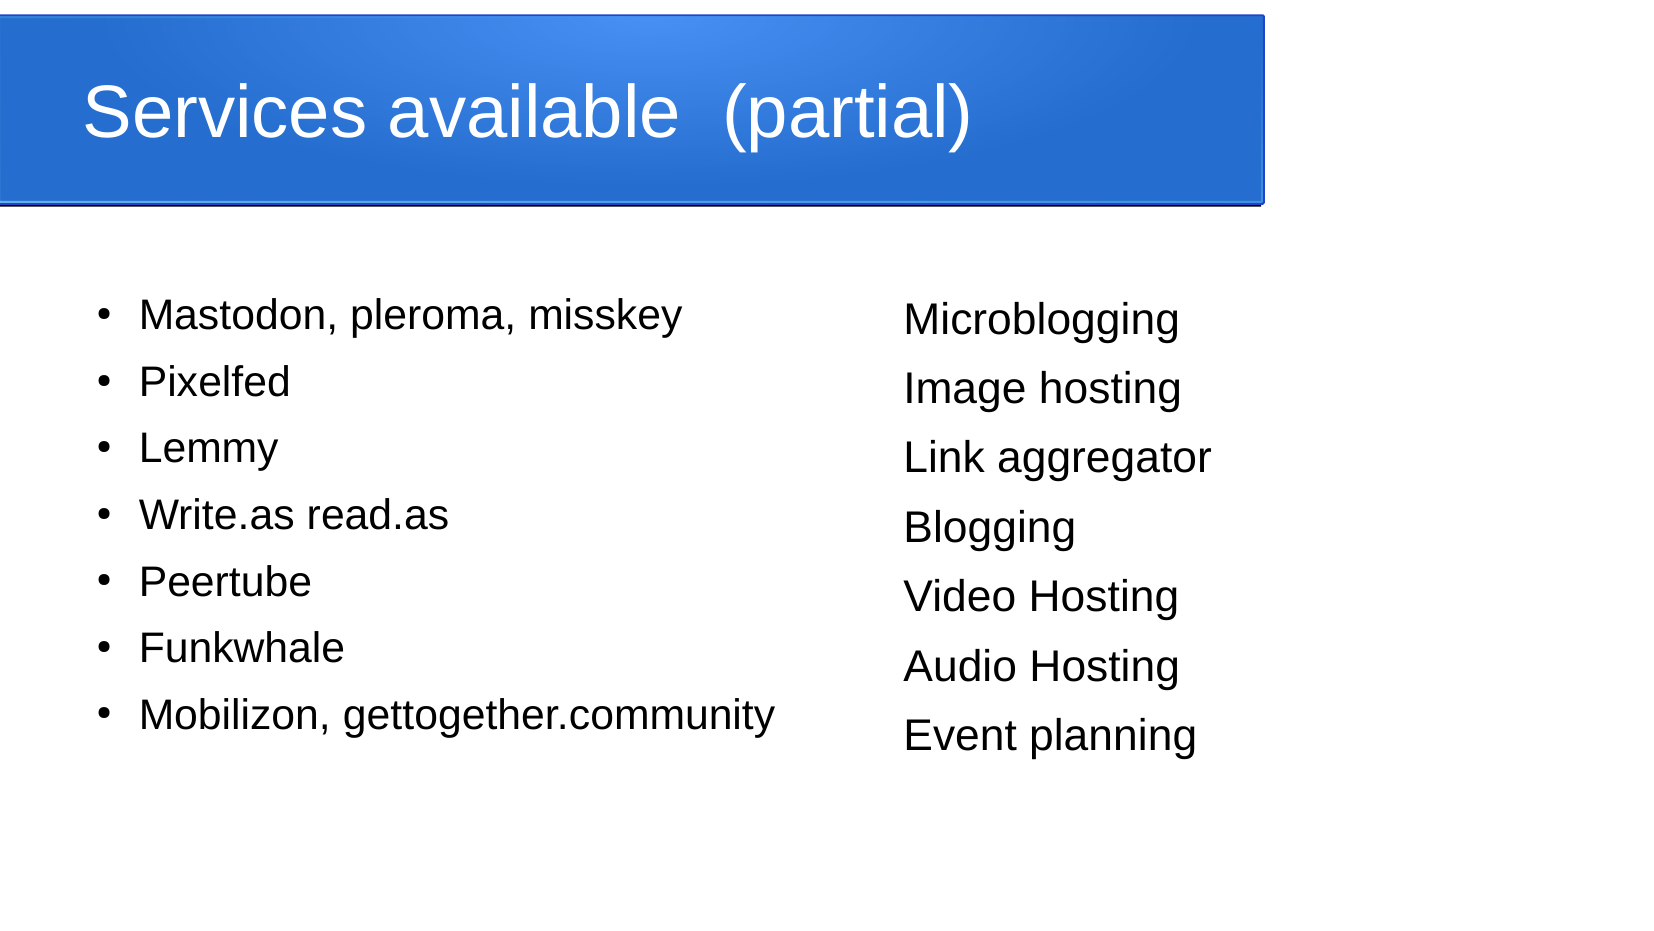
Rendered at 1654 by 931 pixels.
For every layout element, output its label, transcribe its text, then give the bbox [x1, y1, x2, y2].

title Services available (partial) [82, 35, 1235, 189]
list Microblogging Image hosting Link aggregator Blogging Video Hosting Audio Hosting Event planning [845, 224, 1572, 764]
list Mastodon, pleroma, misskey Pixelfed Lemmy Write.as read.as Peertube Funkwhale Mobilizon, gettogether.community [82, 224, 809, 764]
